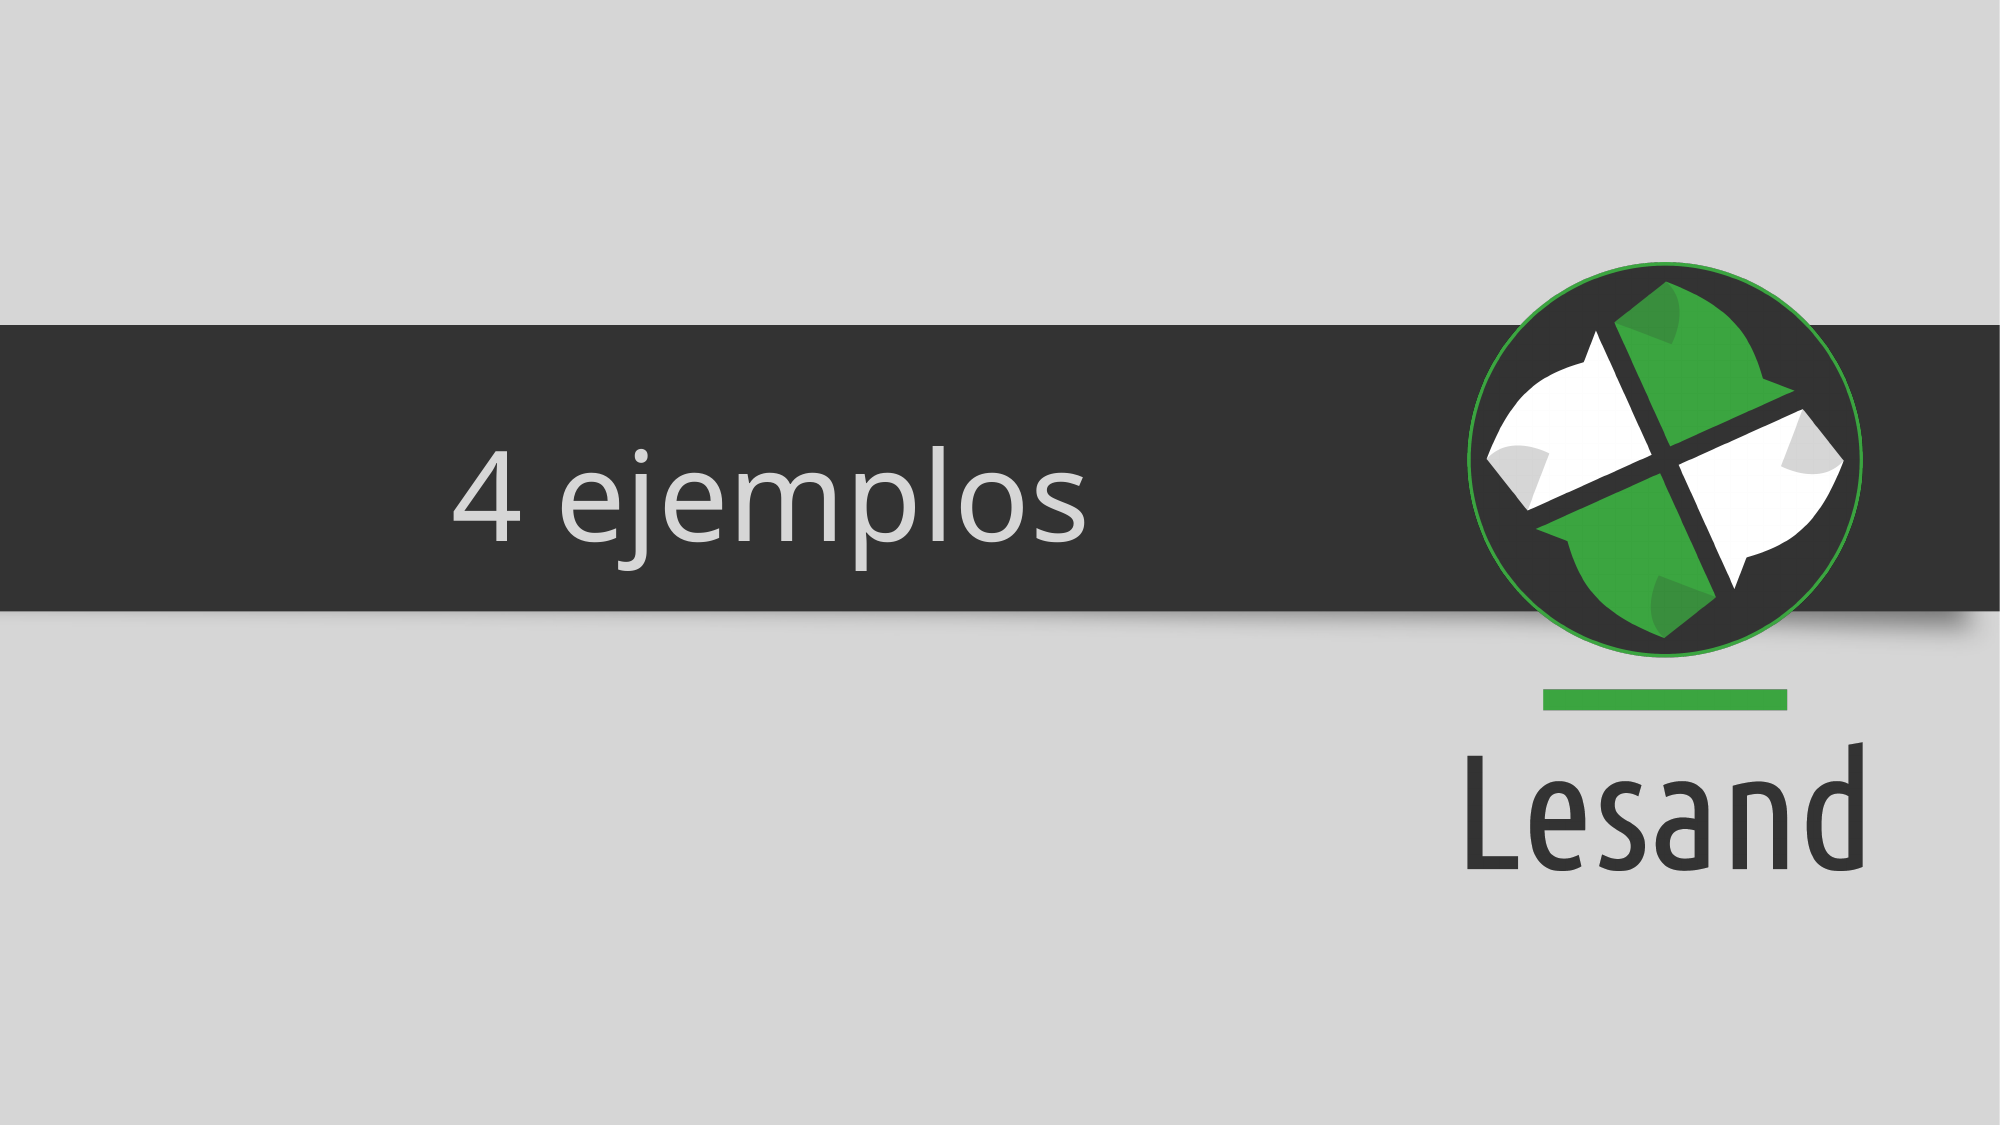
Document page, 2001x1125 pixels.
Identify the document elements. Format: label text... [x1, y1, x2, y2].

picture [0, 262, 2000, 871]
text_box 4 ejemplos [37, 337, 1538, 576]
